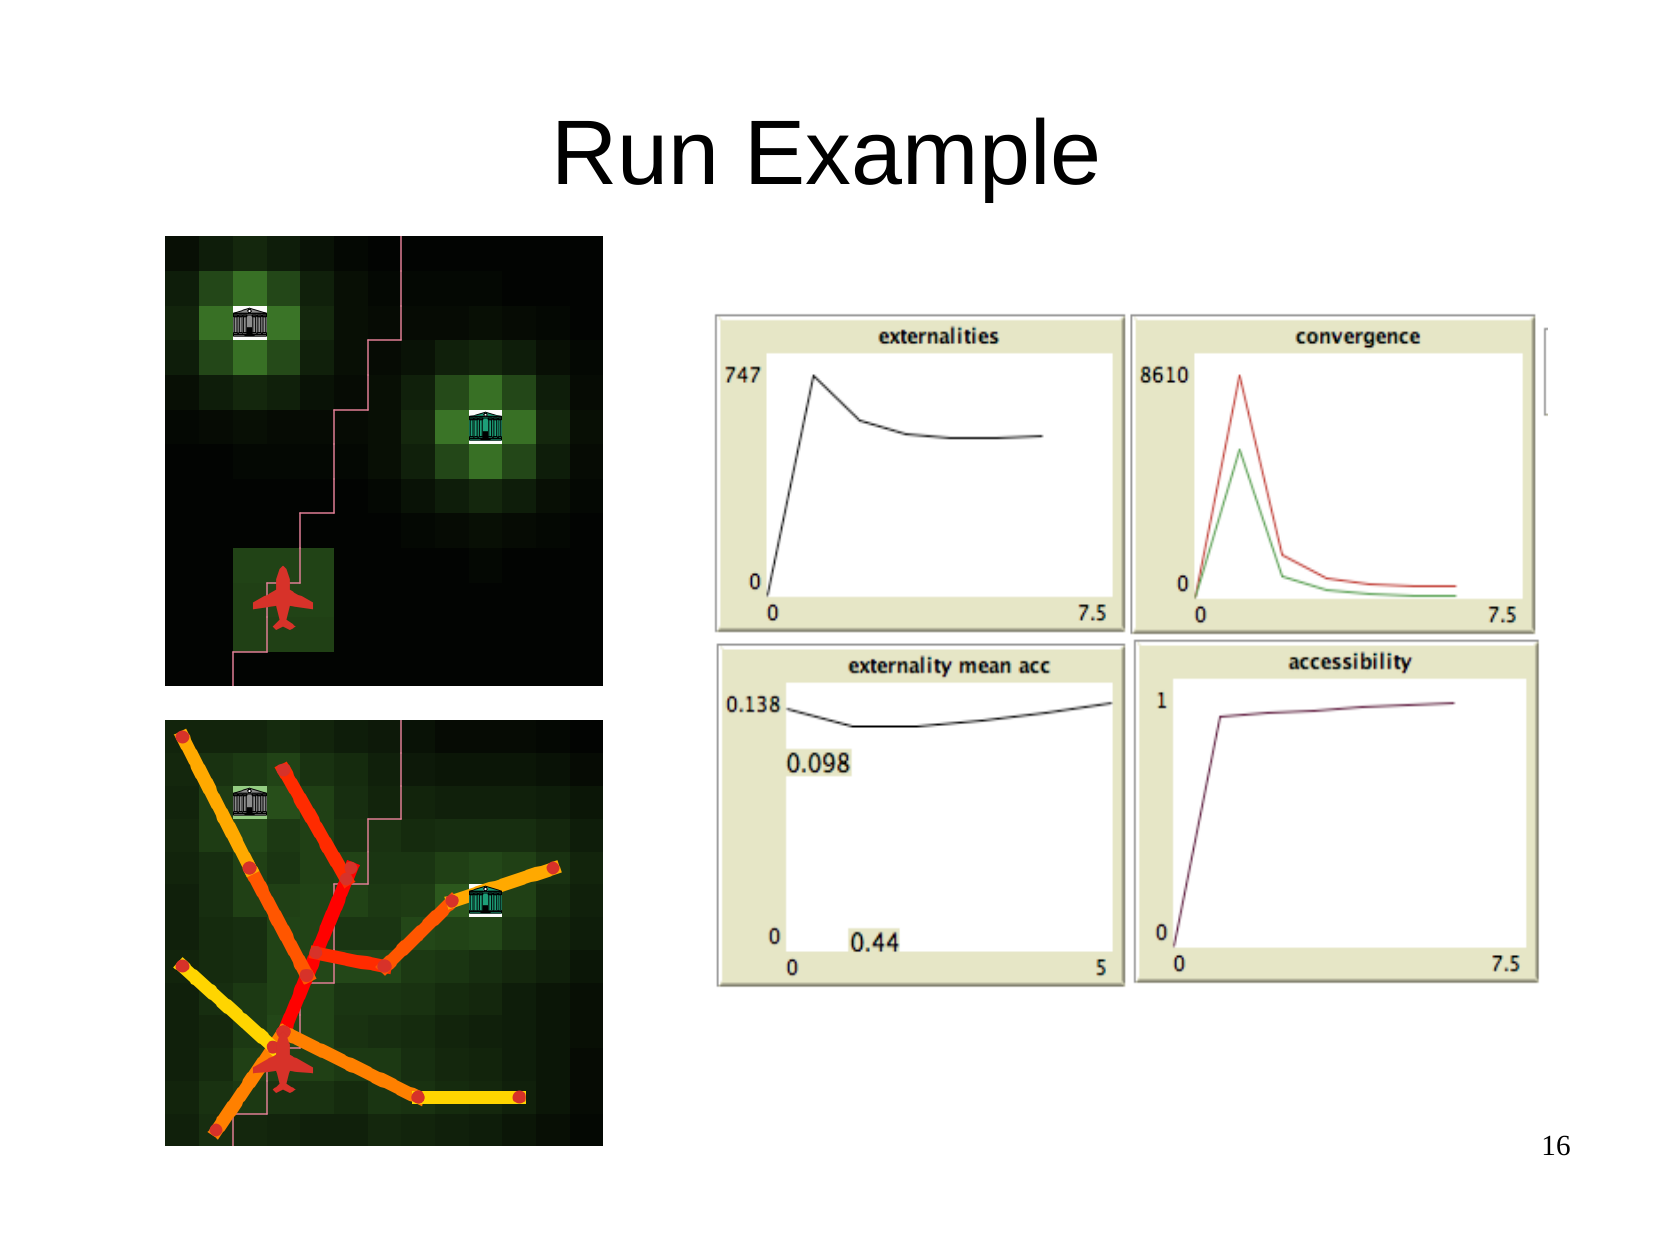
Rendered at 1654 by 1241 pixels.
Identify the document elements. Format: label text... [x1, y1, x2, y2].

picture [703, 307, 1548, 993]
picture [165, 236, 603, 686]
picture [165, 720, 603, 1146]
title Run Example [82, 49, 1571, 257]
